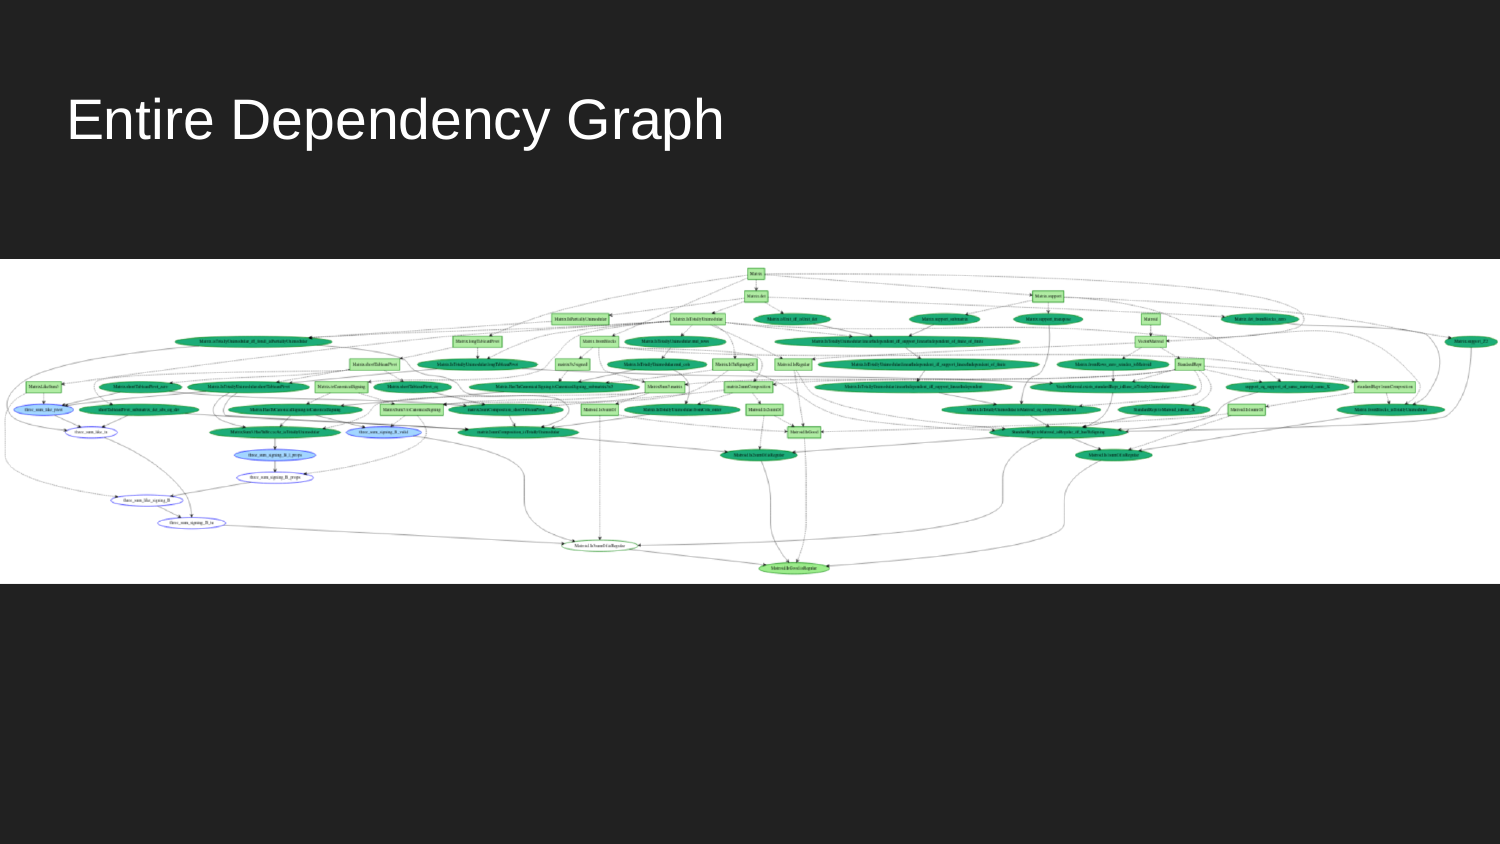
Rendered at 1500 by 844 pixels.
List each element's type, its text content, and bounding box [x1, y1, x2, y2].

title Entire Dependency Graph [51, 72, 1449, 167]
picture [0, 259, 1500, 584]
